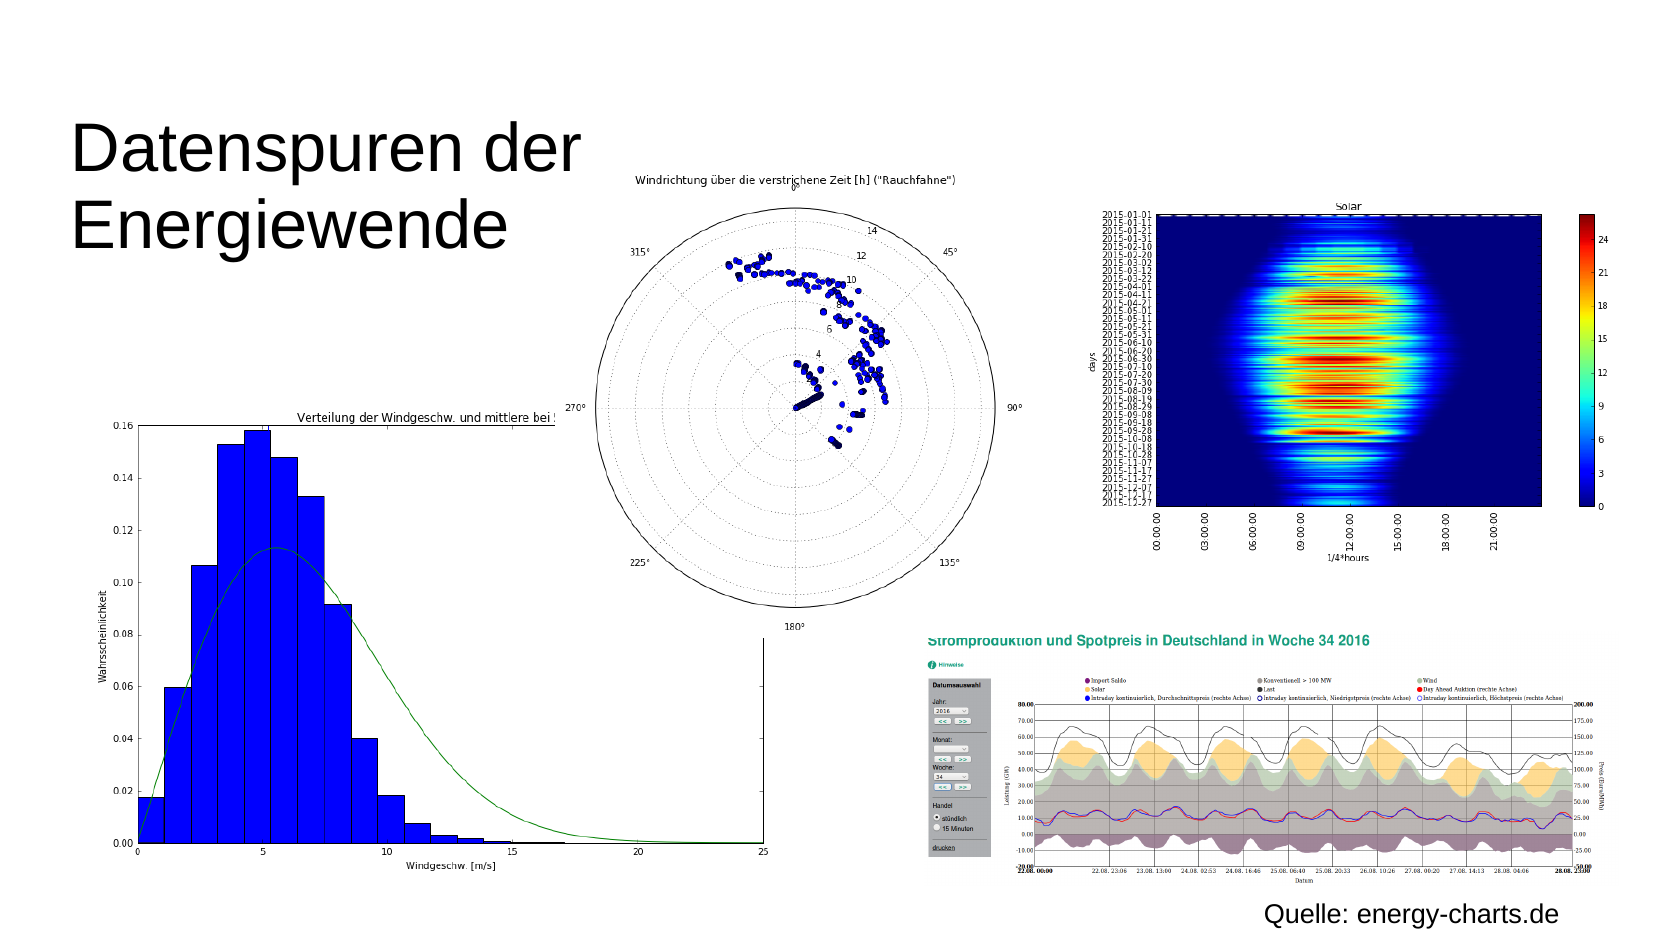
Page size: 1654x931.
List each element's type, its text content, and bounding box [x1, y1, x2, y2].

title Datenspuren der Energiewende [70, 100, 1560, 272]
picture [82, 171, 1619, 886]
picture [1074, 203, 1619, 567]
title Quelle: energy-charts.de [956, 836, 1654, 931]
